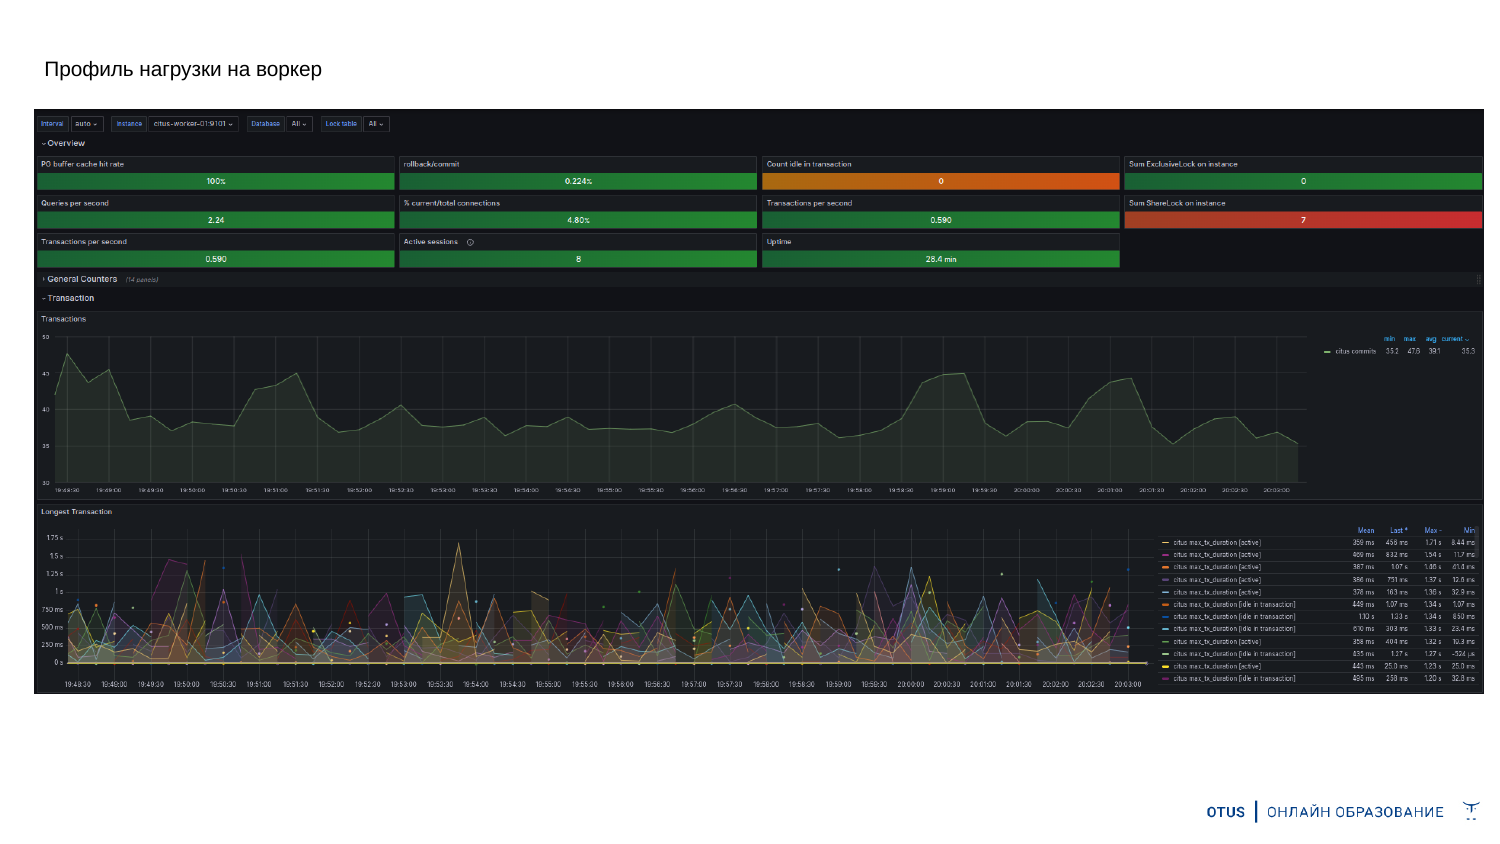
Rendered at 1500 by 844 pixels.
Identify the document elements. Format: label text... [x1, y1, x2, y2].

text_box Профиль нагрузки на воркер [29, 50, 337, 89]
picture [0, 0, 1500, 844]
